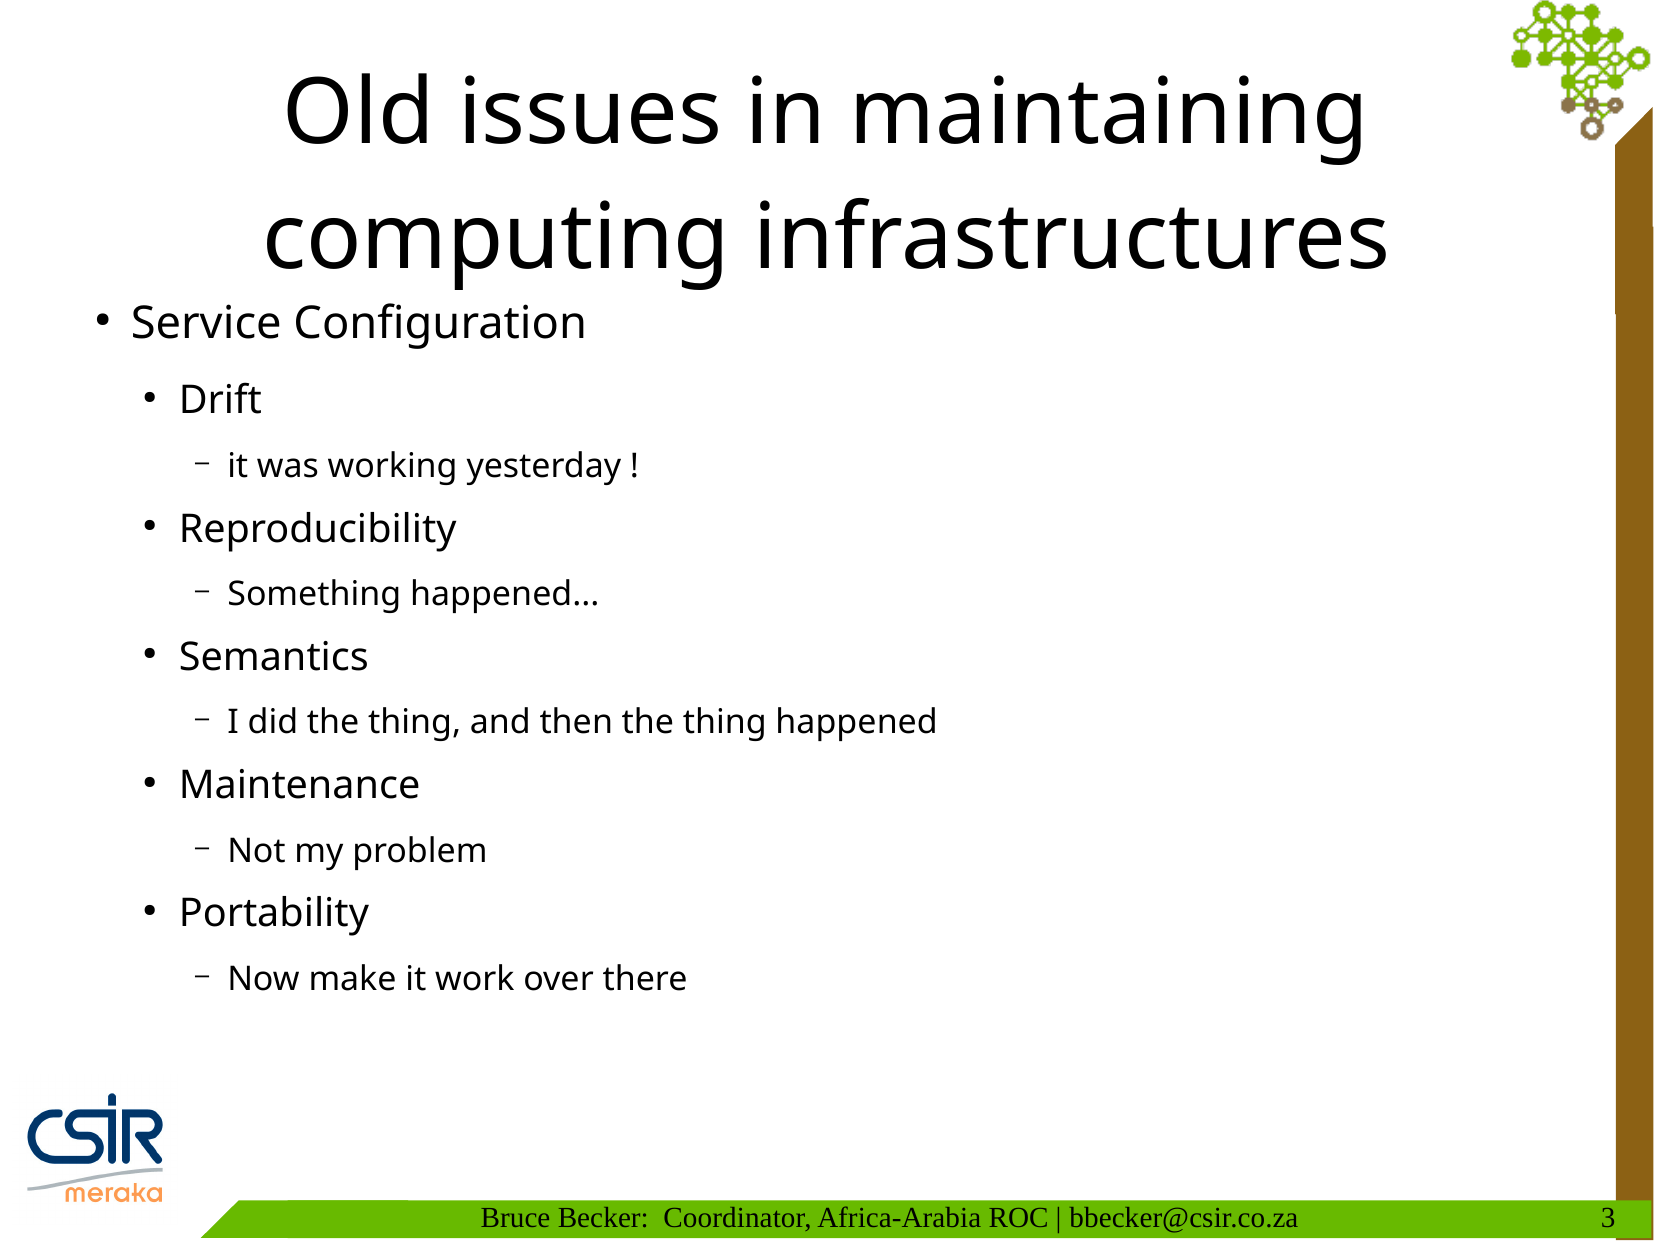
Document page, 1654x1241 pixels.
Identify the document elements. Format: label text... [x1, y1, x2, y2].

list Service Configuration Drift it was working yesterday ! Reproducibility Something happened... Semantics I did the thing, and then the thing happened Maintenance Not my problem Portability Now make it work over there [82, 290, 1571, 1010]
title Old issues in maintaining computing infrastructures [82, 60, 1571, 282]
picture [12, 1074, 178, 1225]
picture [1503, 0, 1654, 144]
